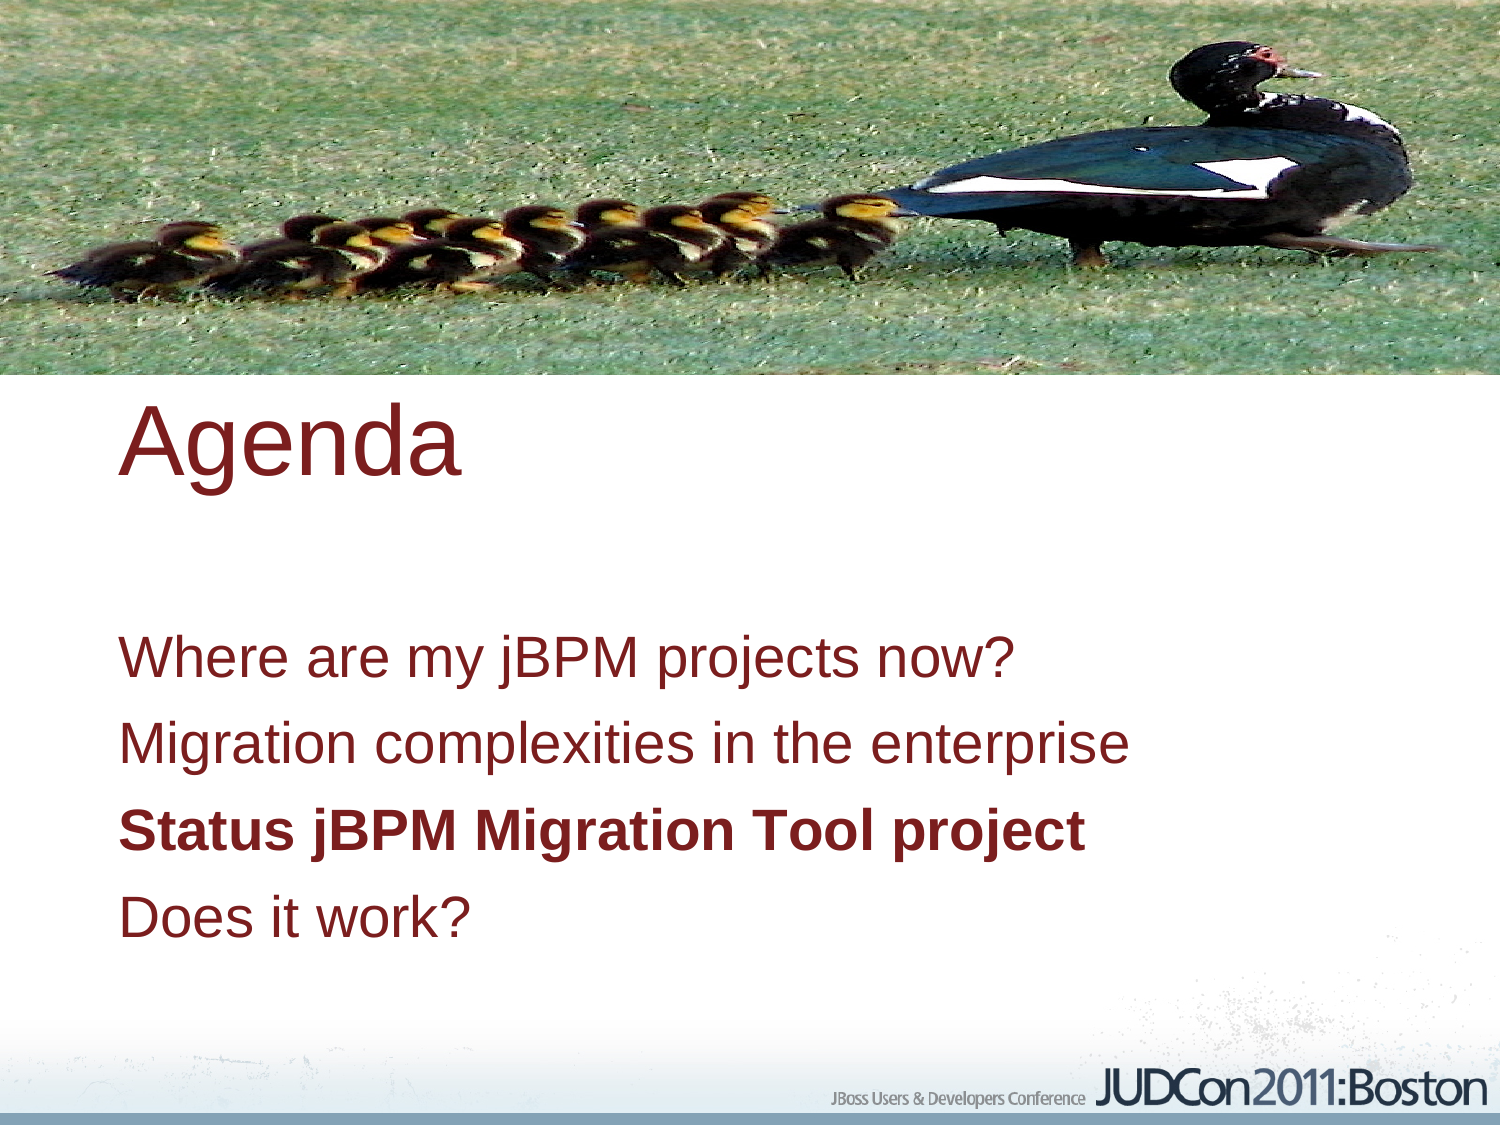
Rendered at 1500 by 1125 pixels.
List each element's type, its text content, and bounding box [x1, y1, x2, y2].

subtitle Agenda Where are my jBPM projects now? Migration complexities in the enterprise Status jBPM Migration Tool project Does it work? [118, 376, 1394, 1125]
picture [0, 0, 1500, 1125]
